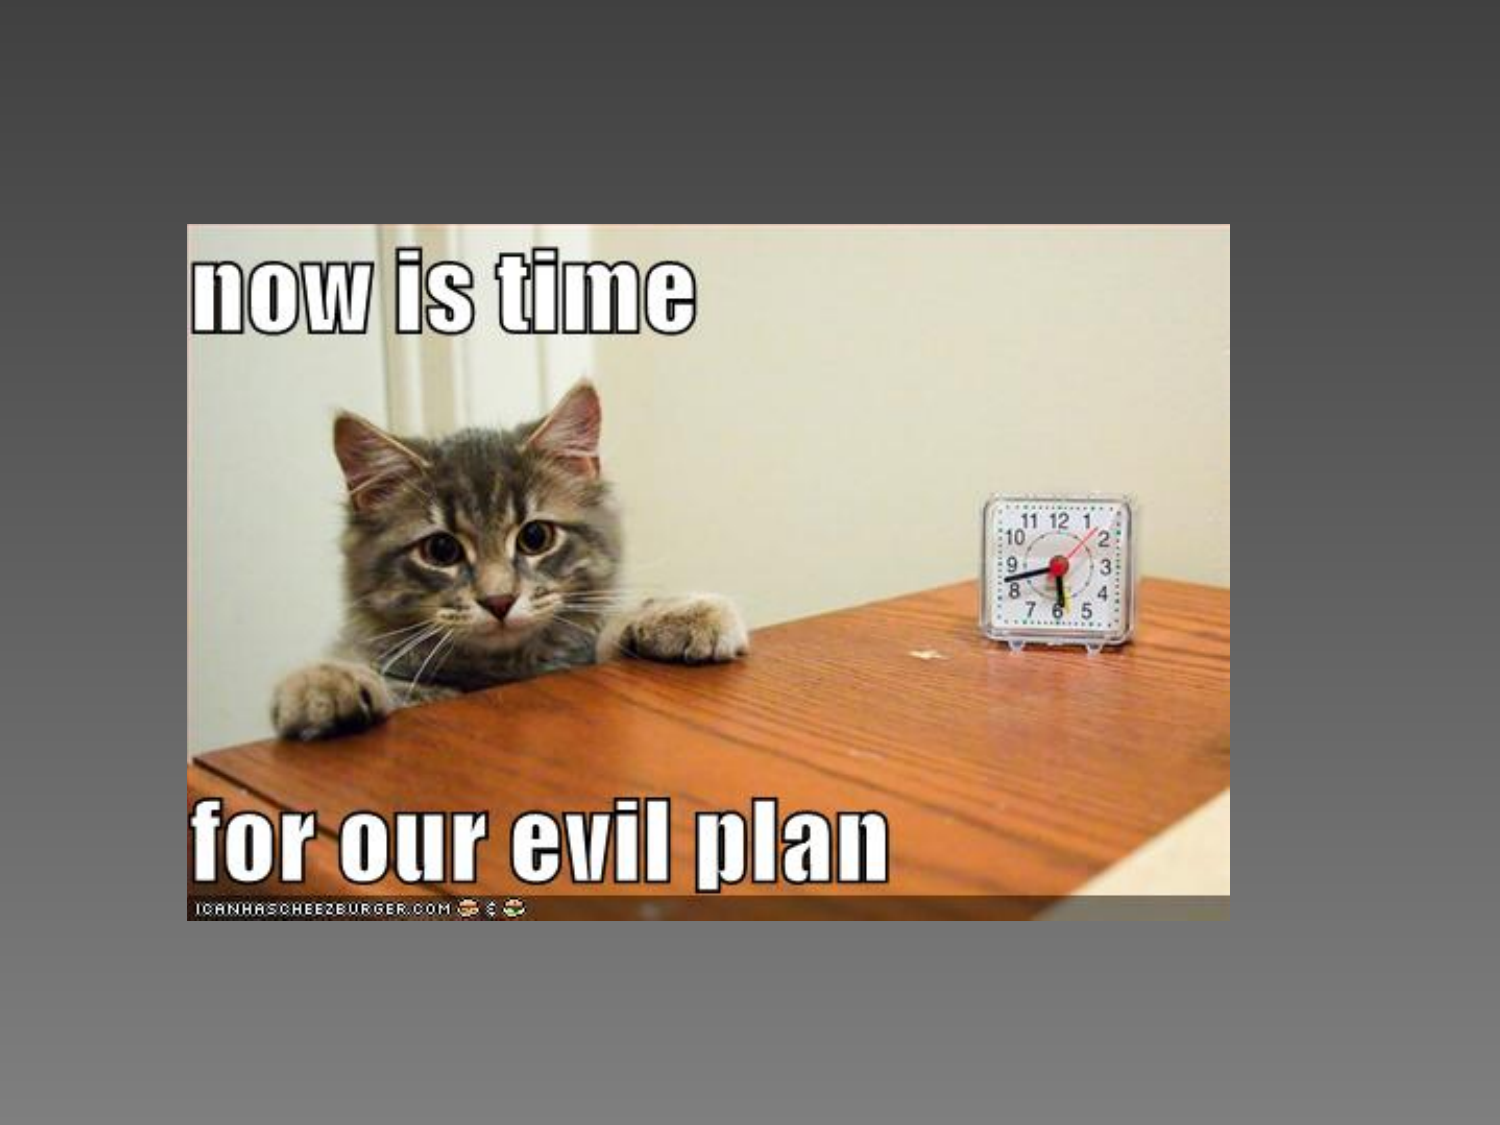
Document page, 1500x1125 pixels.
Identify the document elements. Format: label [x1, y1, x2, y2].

picture [187, 224, 1230, 921]
